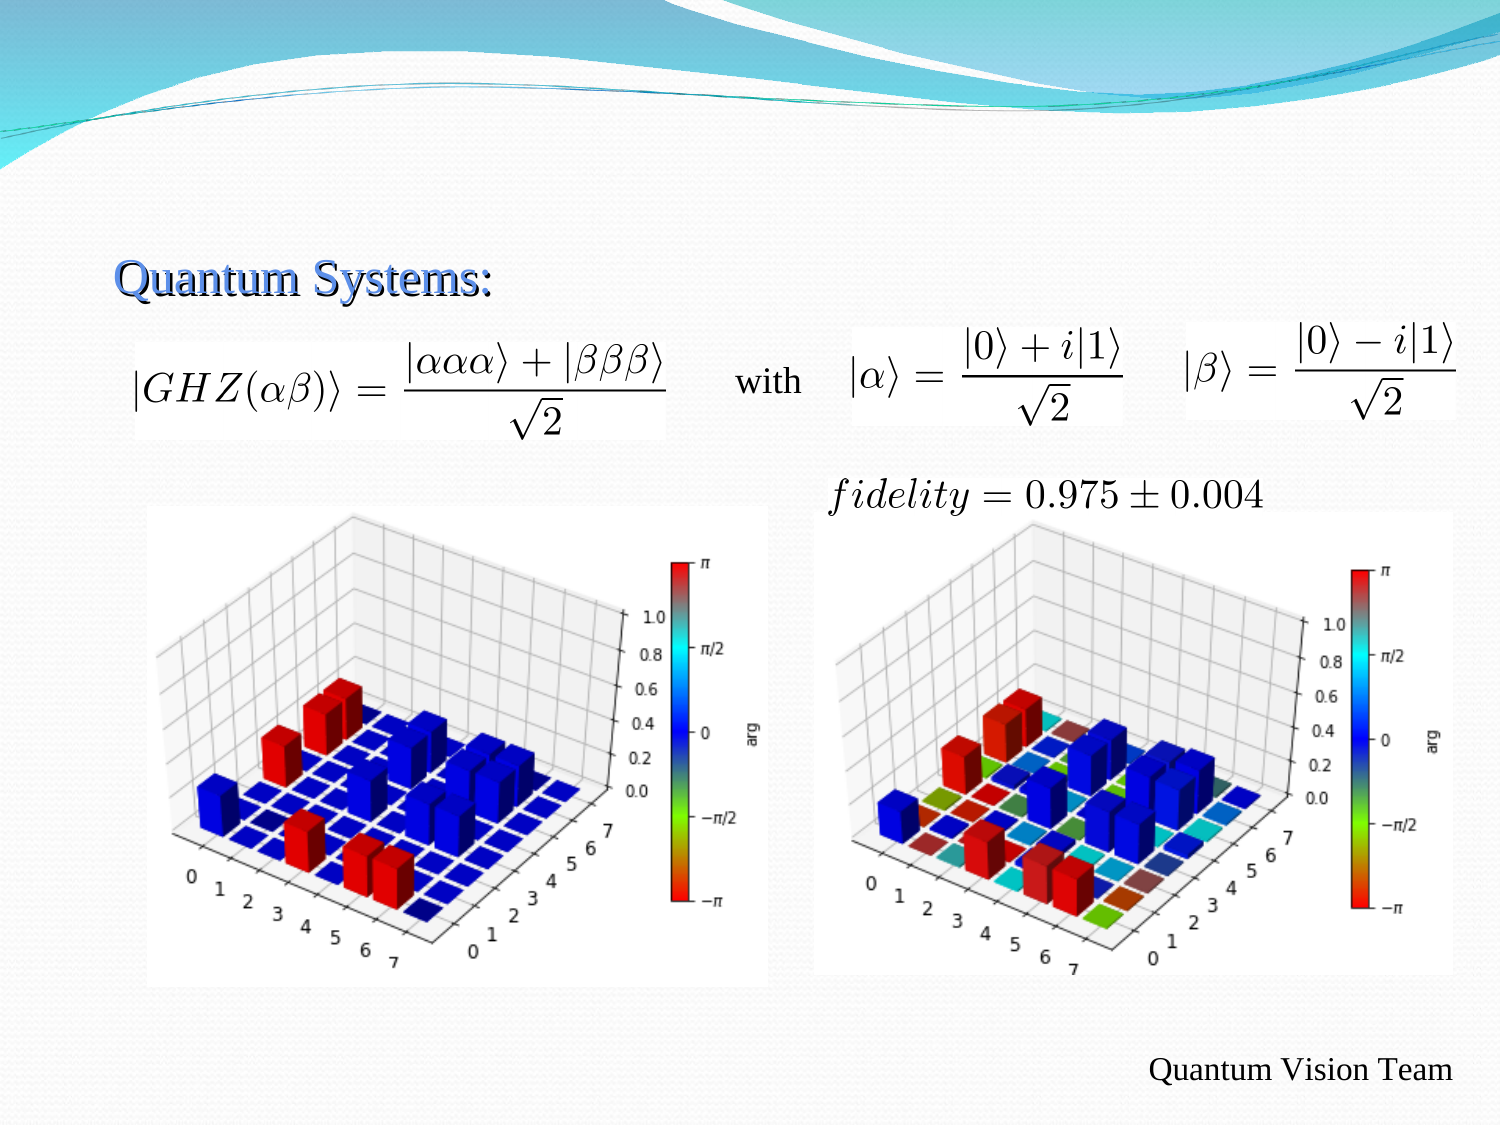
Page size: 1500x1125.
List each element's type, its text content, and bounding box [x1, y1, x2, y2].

text_box Quantum Vision Team [1133, 1039, 1489, 1107]
text_box with [720, 348, 886, 409]
text_box Quantum Systems: [33, 236, 662, 331]
picture [0, 0, 1500, 1125]
